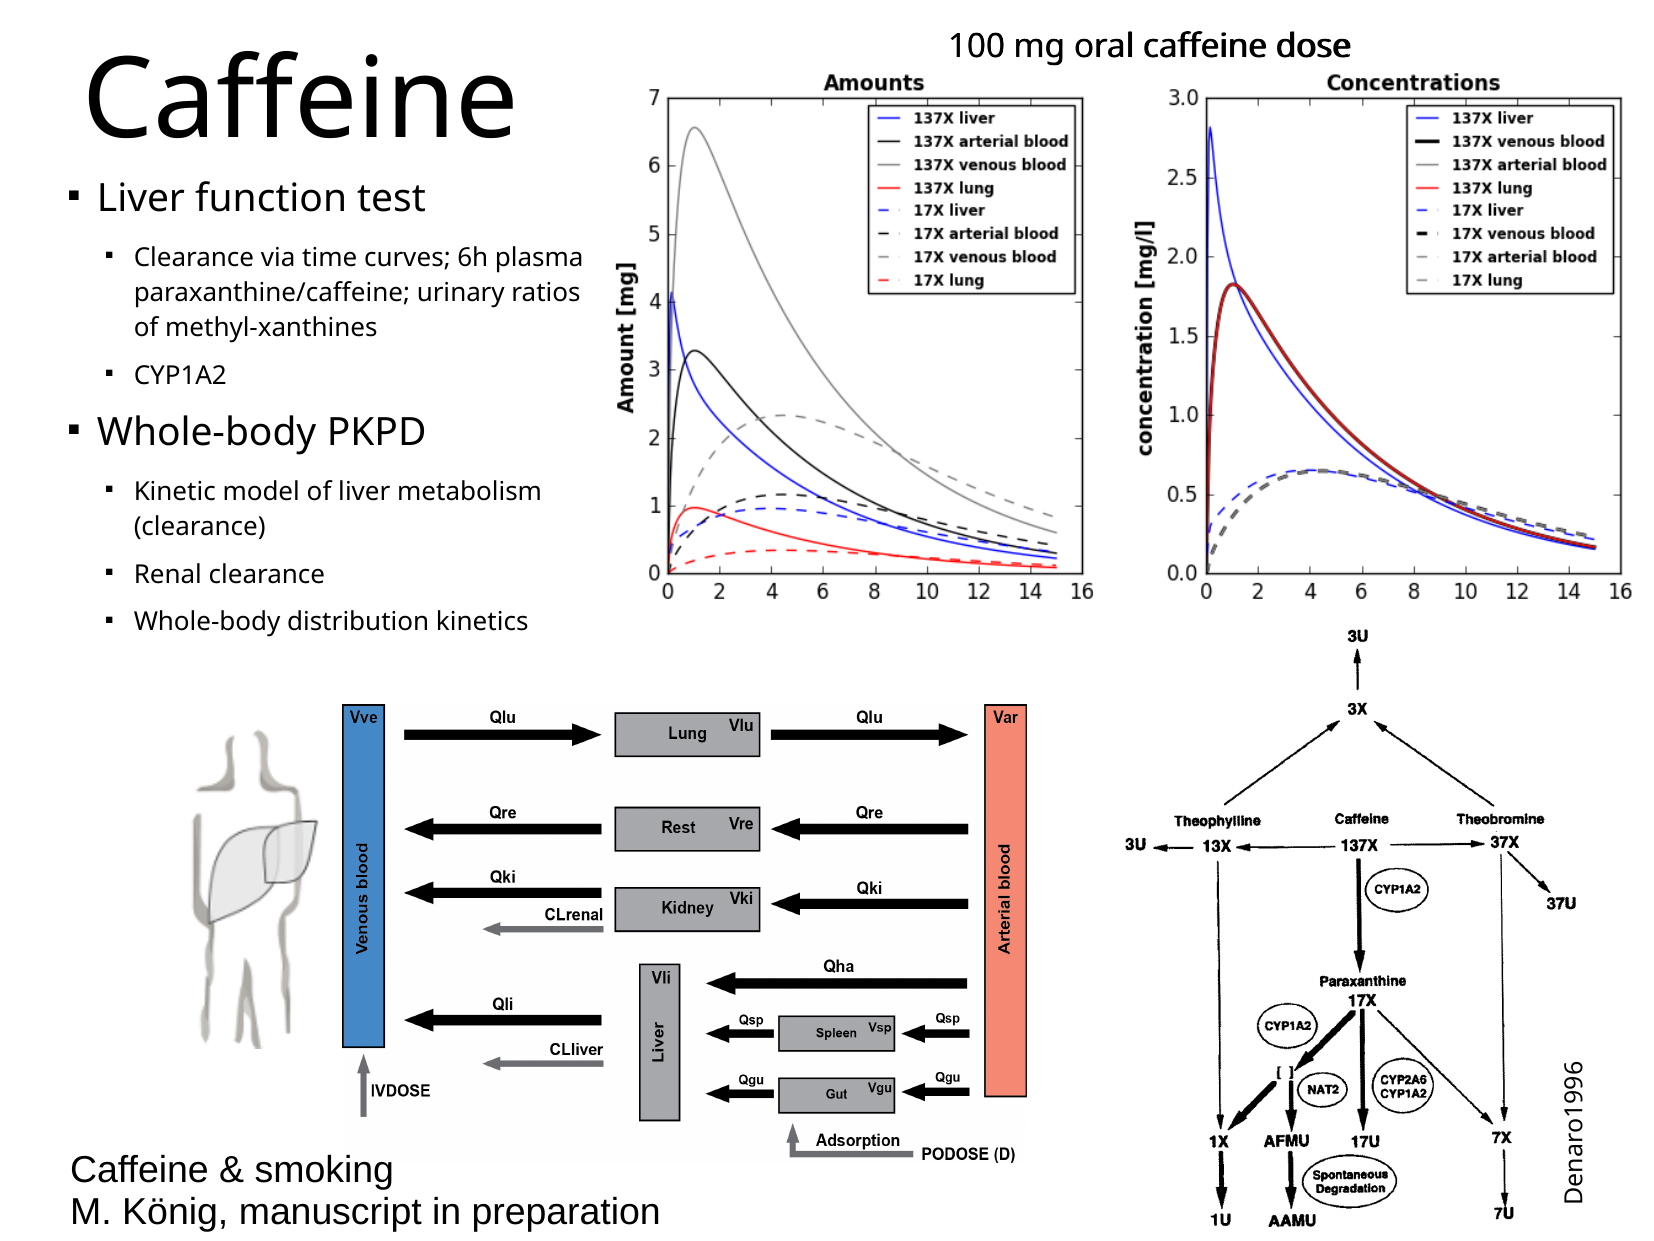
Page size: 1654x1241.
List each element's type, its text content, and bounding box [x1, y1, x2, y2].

picture [183, 719, 322, 1049]
text_box Caffeine & smoking M. König, manuscript in preparation [55, 1141, 676, 1240]
text_box [1263, 1125, 1654, 1231]
text_box Denaro1996 [1548, 960, 1606, 1221]
picture [605, 61, 1645, 616]
text_box 100 mg oral caffeine dose [948, 21, 1411, 106]
picture [1125, 629, 1576, 1227]
list Liver function test Clearance via time curves; 6h plasma paraxanthine/caffeine; urinary ratios of methyl-xanthines CYP1A2 Whole-body PKPD Kinetic model of liver metabolism (clearance) Renal clearance Whole-body distribution kinetics [60, 169, 606, 646]
picture [342, 704, 1027, 1163]
title Caffeine [82, 0, 1571, 169]
